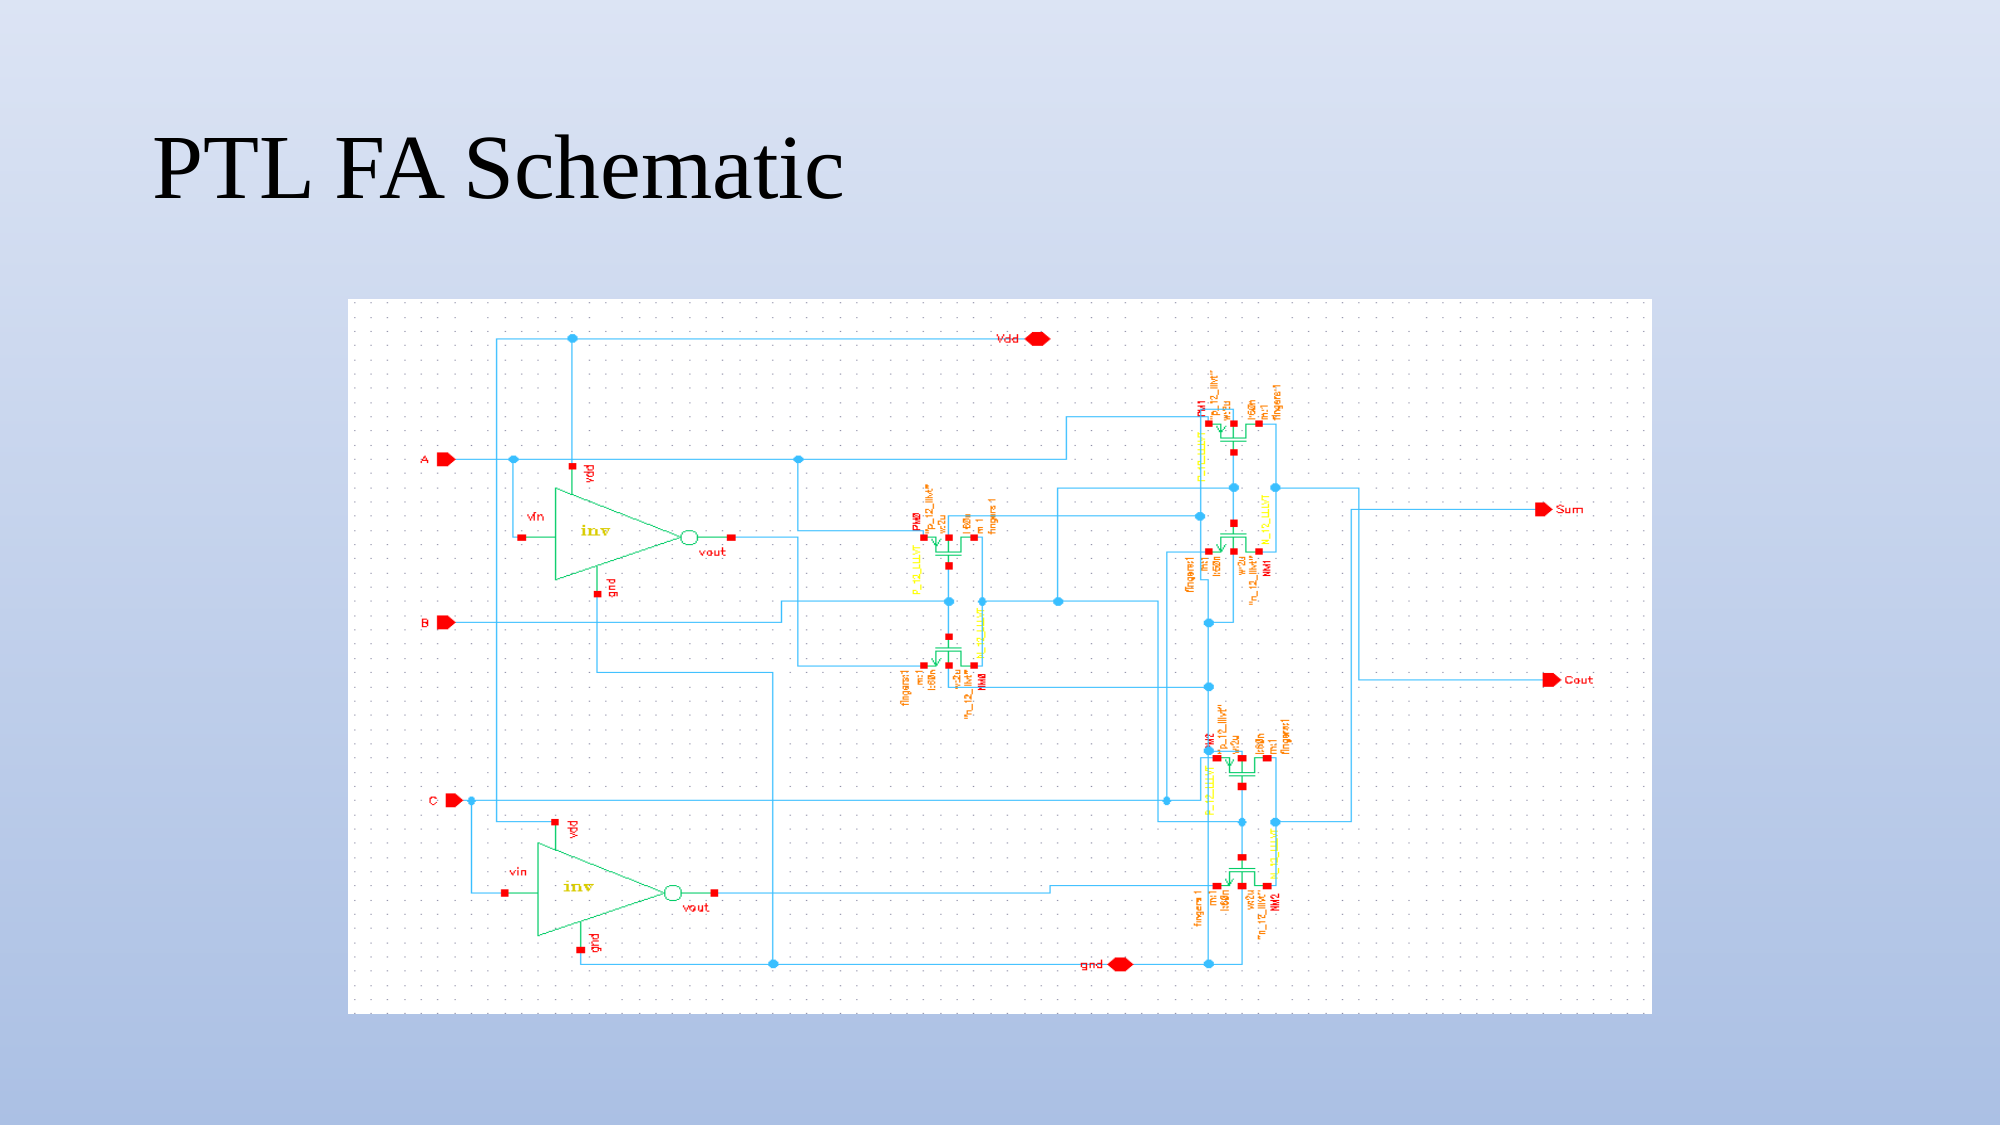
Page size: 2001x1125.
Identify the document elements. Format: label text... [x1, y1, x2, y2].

title PTL FA Schematic [137, 59, 1863, 278]
picture [348, 299, 1652, 1014]
